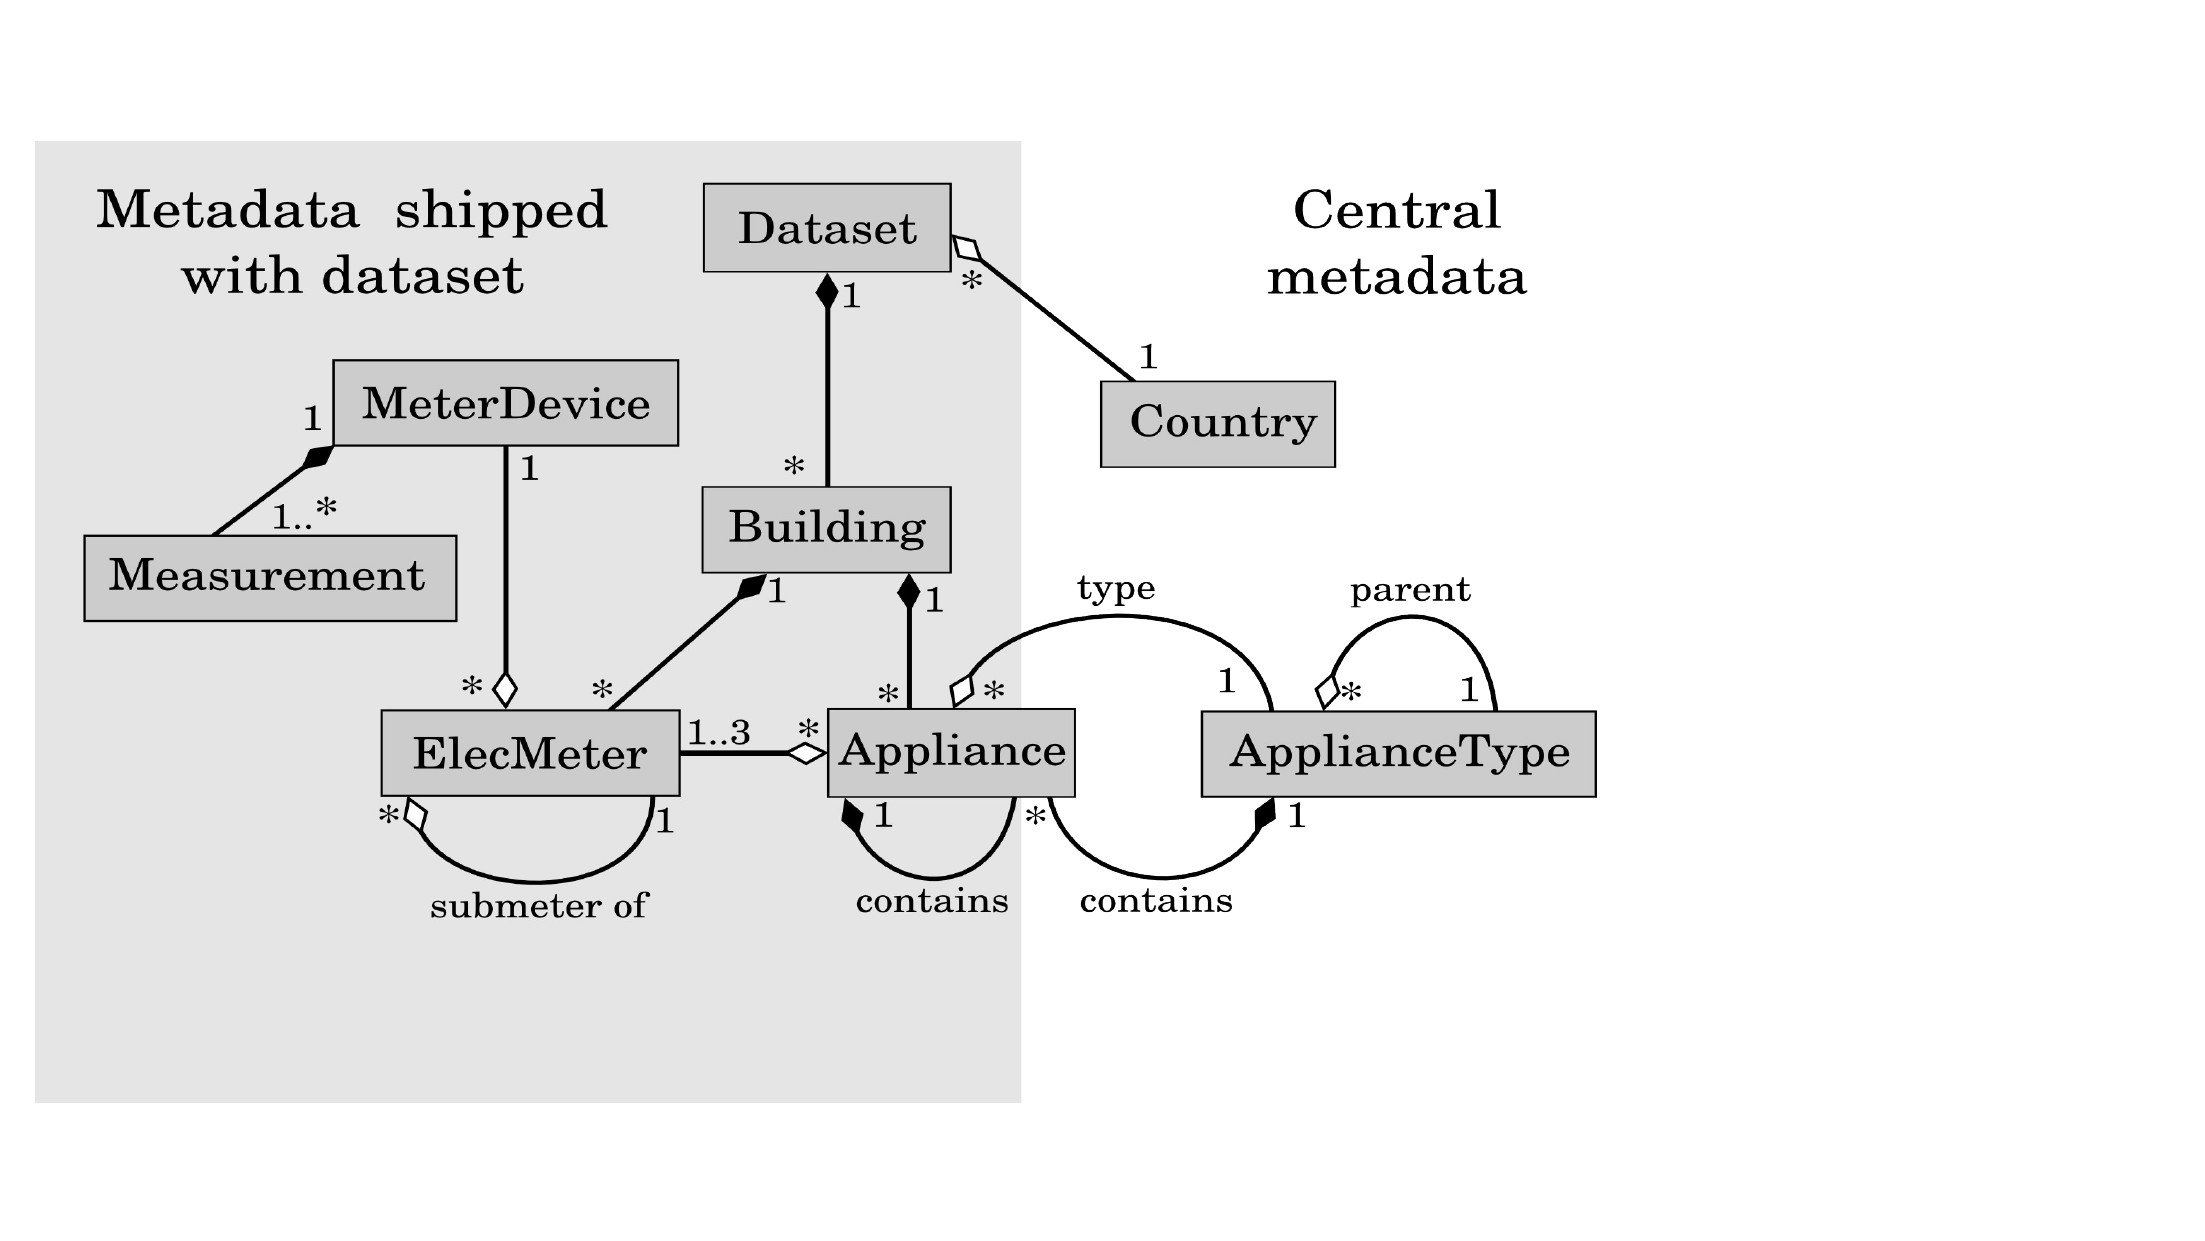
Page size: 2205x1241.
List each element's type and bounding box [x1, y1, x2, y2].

picture [35, 141, 1597, 1103]
